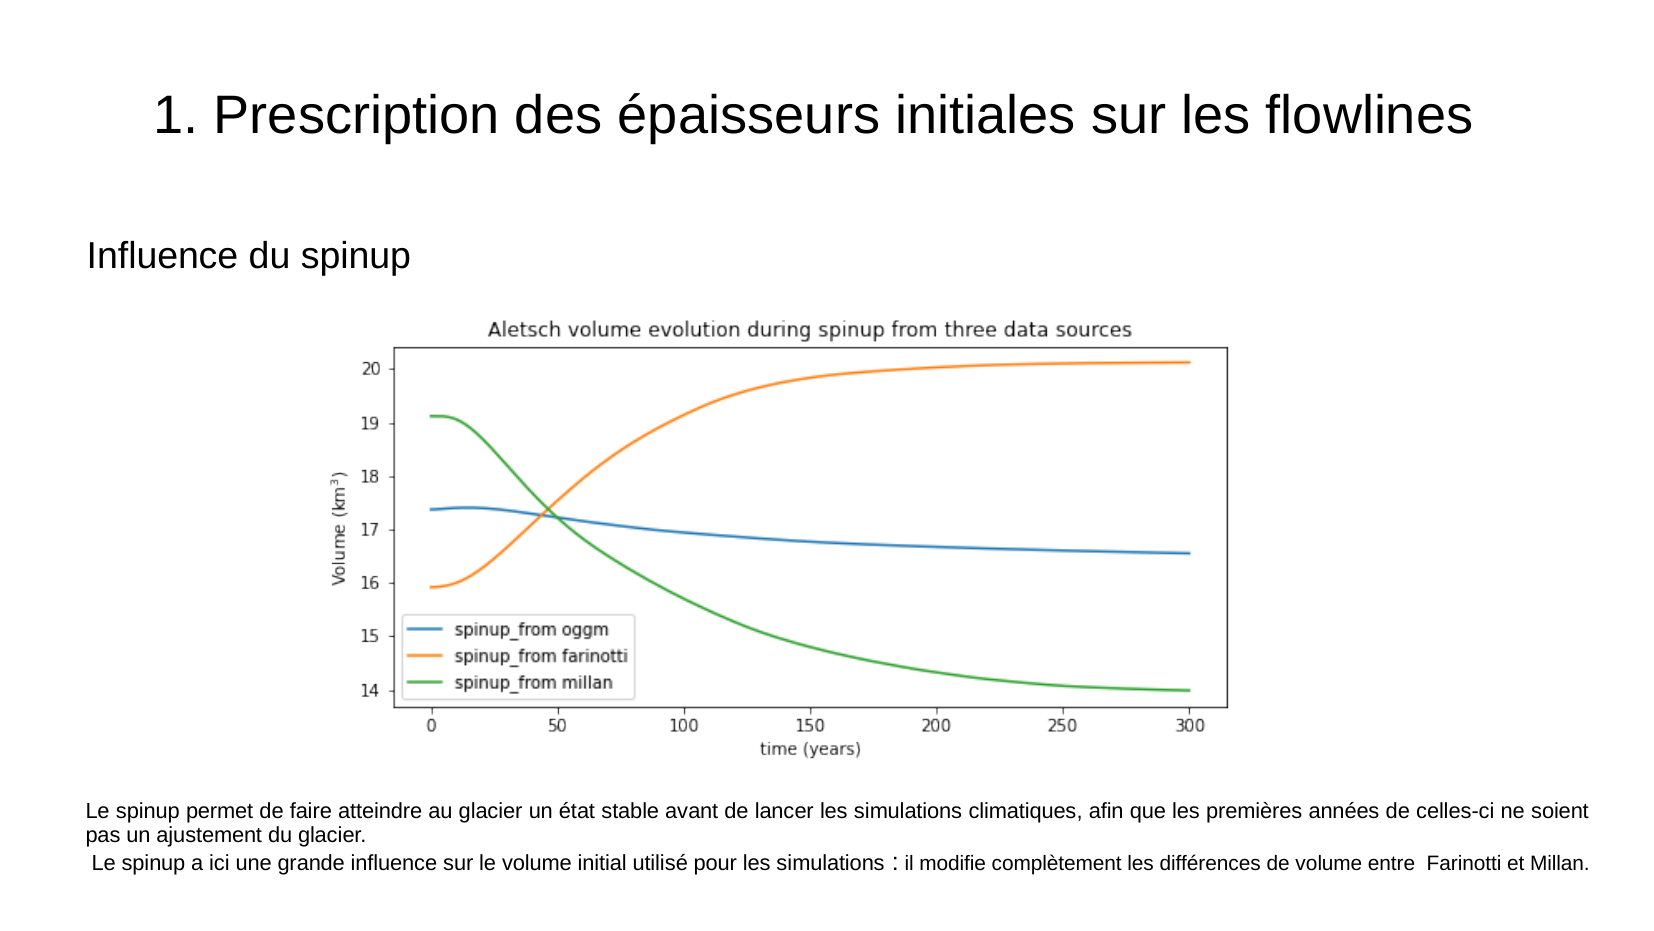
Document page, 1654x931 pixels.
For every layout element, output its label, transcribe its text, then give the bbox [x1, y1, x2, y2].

text_box Influence du spinup [71, 226, 426, 284]
text_box Le spinup permet de faire atteindre au glacier un état stable avant de lancer les simulations climatiques, afin que les premières années de celles-ci ne soient pas un ajustement du glacier. Le spinup a ici une grande influence sur le volume initial utilisé pour les simulations : il modifie complètement les différences de volume entre Farinotti et Millan. [70, 791, 1607, 906]
picture [259, 289, 1335, 768]
title 1. Prescription des épaisseurs initiales sur les flowlines [82, 37, 1571, 193]
